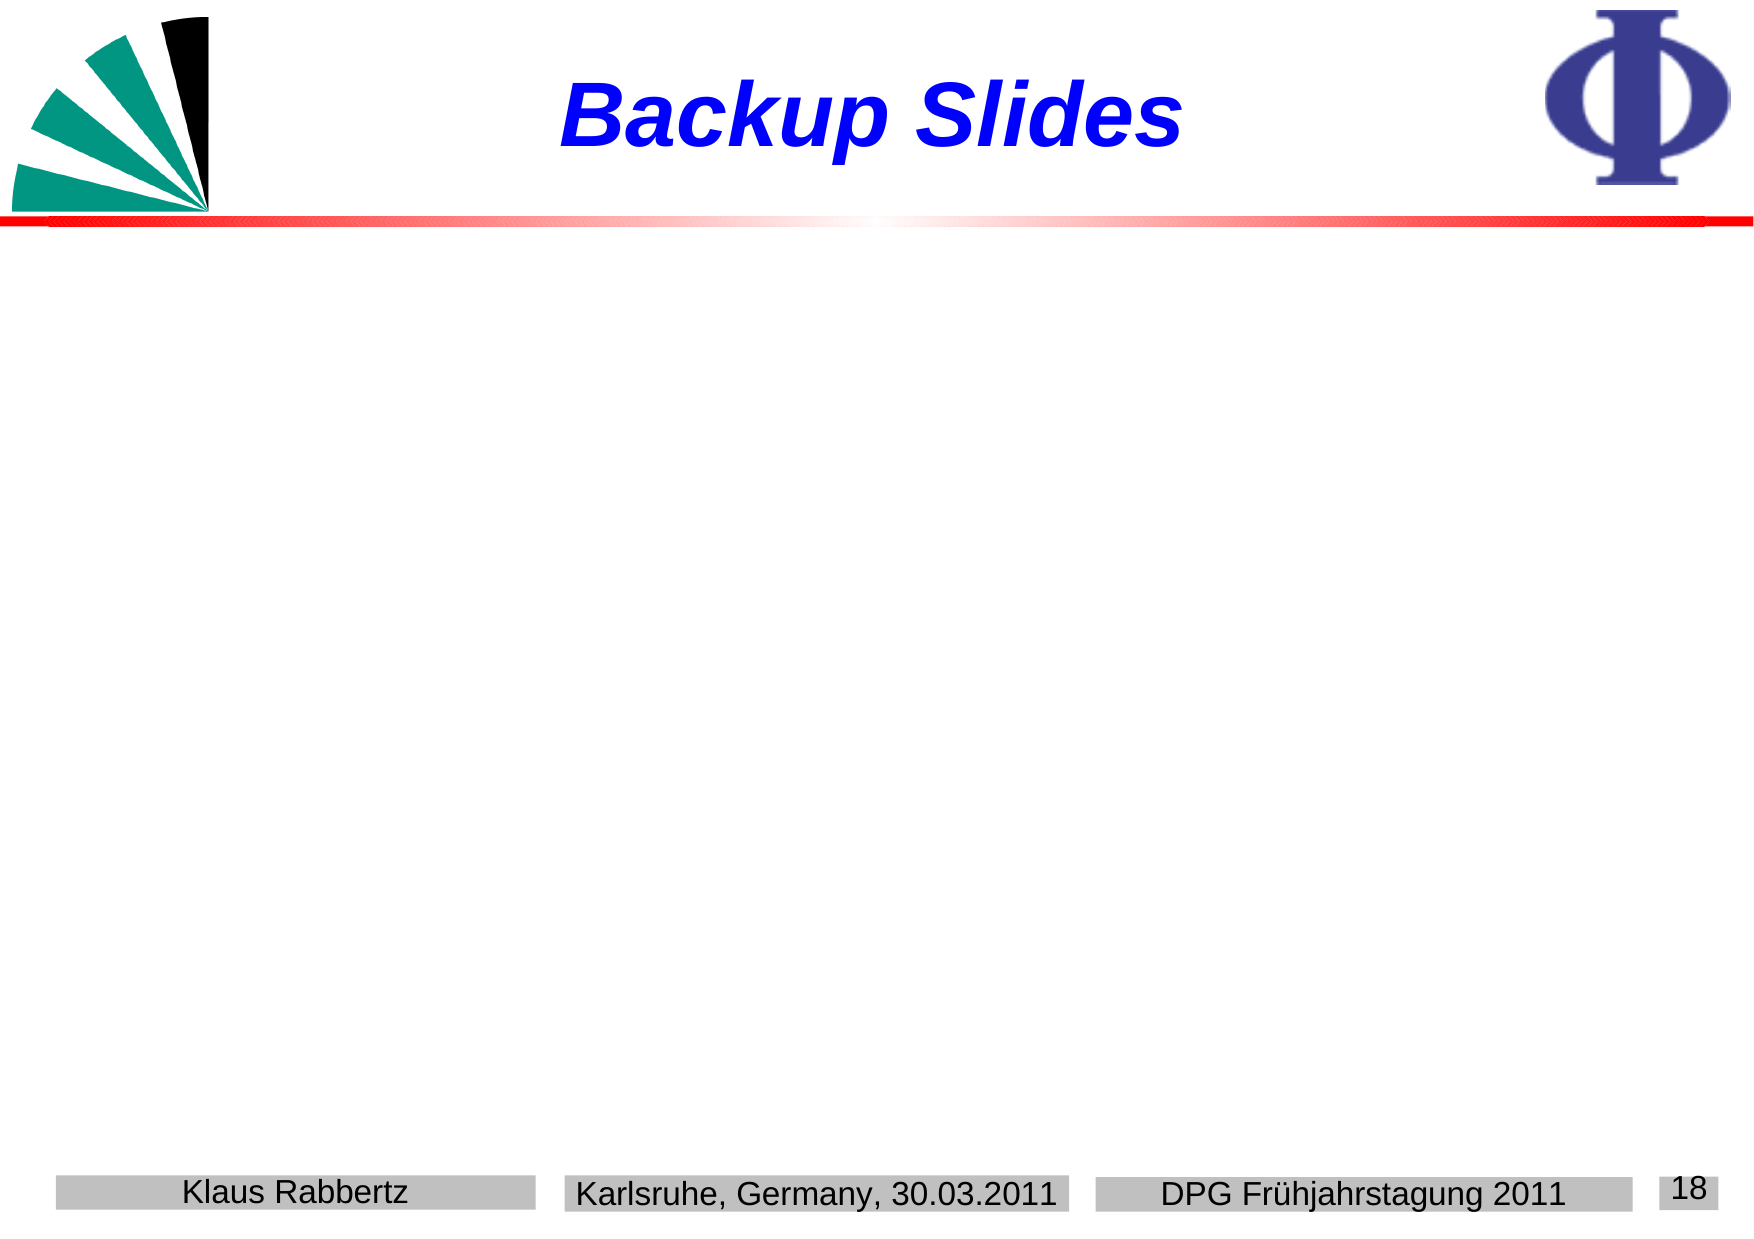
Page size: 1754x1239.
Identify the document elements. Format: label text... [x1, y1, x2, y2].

title Backup Slides [220, 16, 1525, 213]
picture [12, 17, 209, 214]
picture [1545, 10, 1731, 185]
